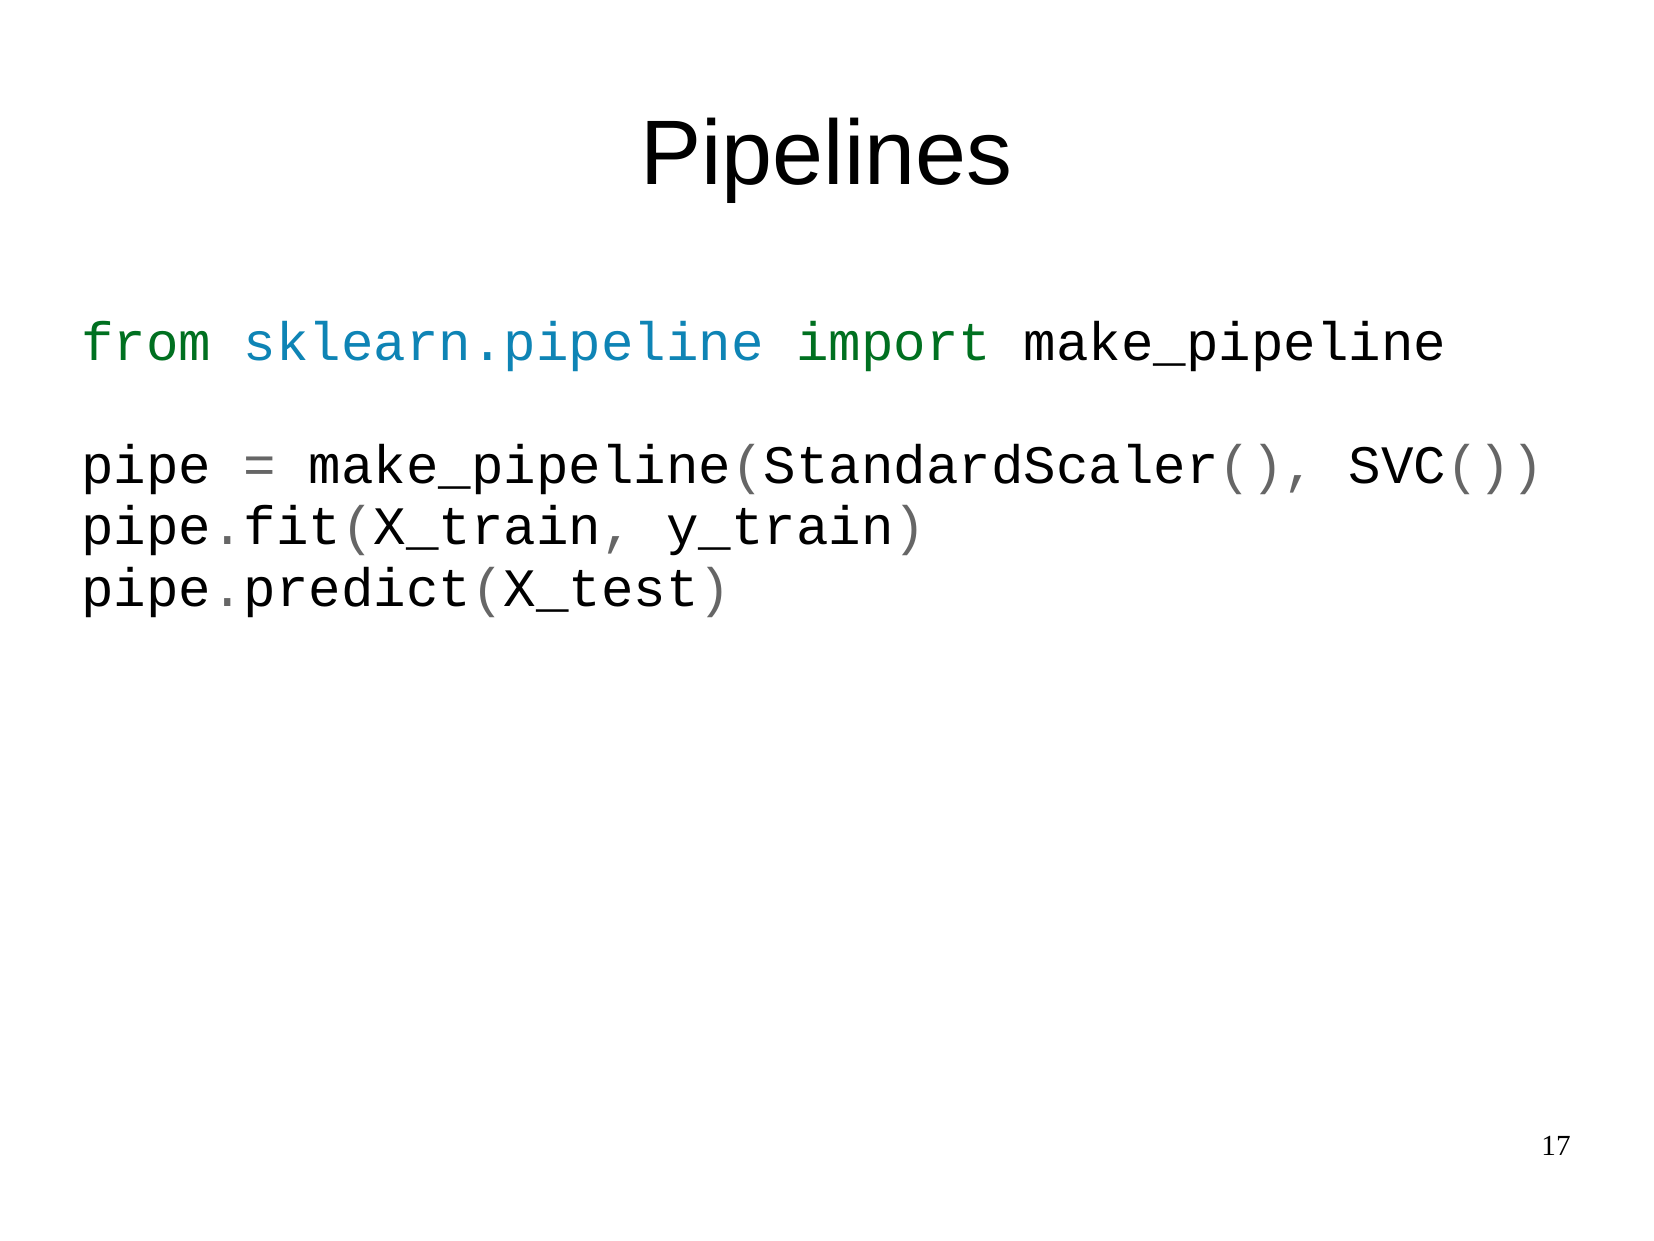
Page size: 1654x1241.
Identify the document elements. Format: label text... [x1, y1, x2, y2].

title Pipelines [82, 49, 1571, 257]
text_box from sklearn.pipeline import make_pipeline pipe = make_pipeline(StandardScaler(), SVC()) pipe.fit(X_train, y_train) pipe.predict(X_test) [81, 315, 1544, 533]
